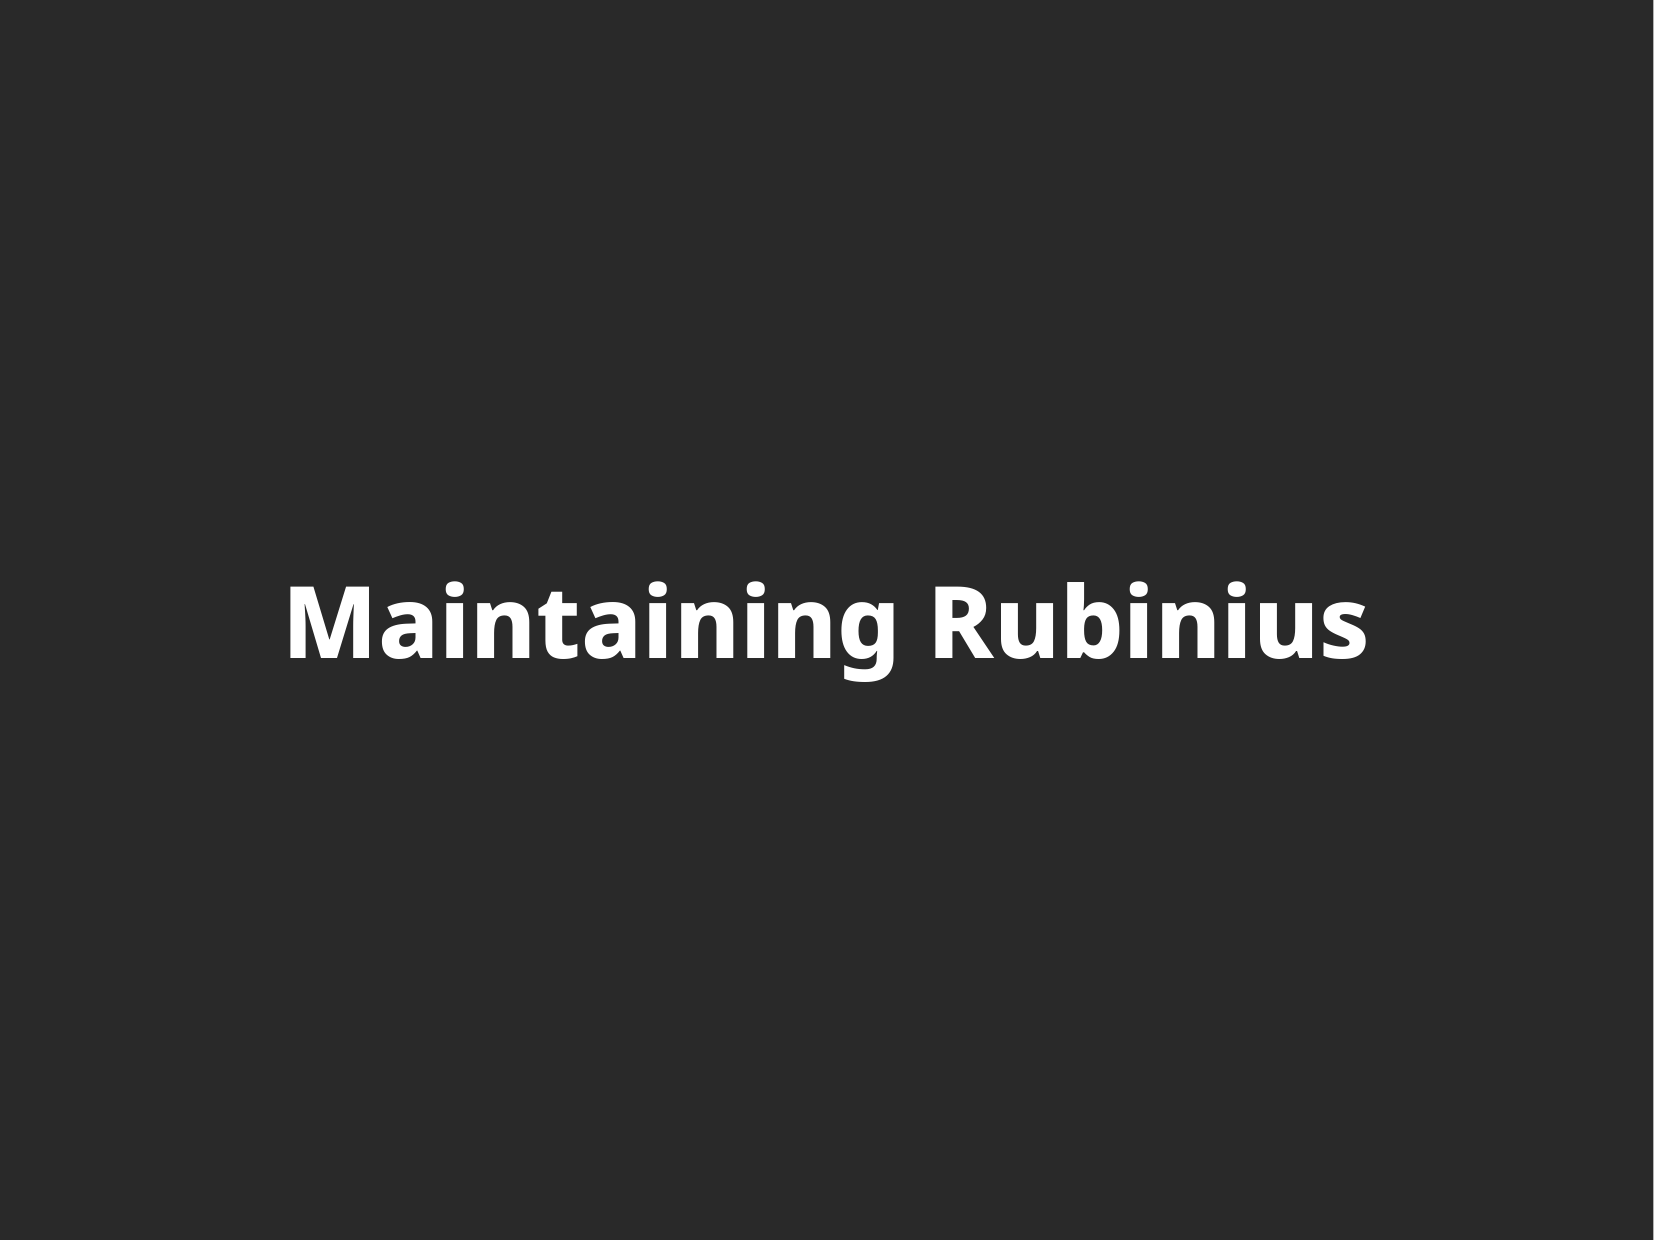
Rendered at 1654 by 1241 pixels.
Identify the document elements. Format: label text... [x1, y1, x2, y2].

subtitle Maintaining Rubinius [82, 557, 1571, 683]
